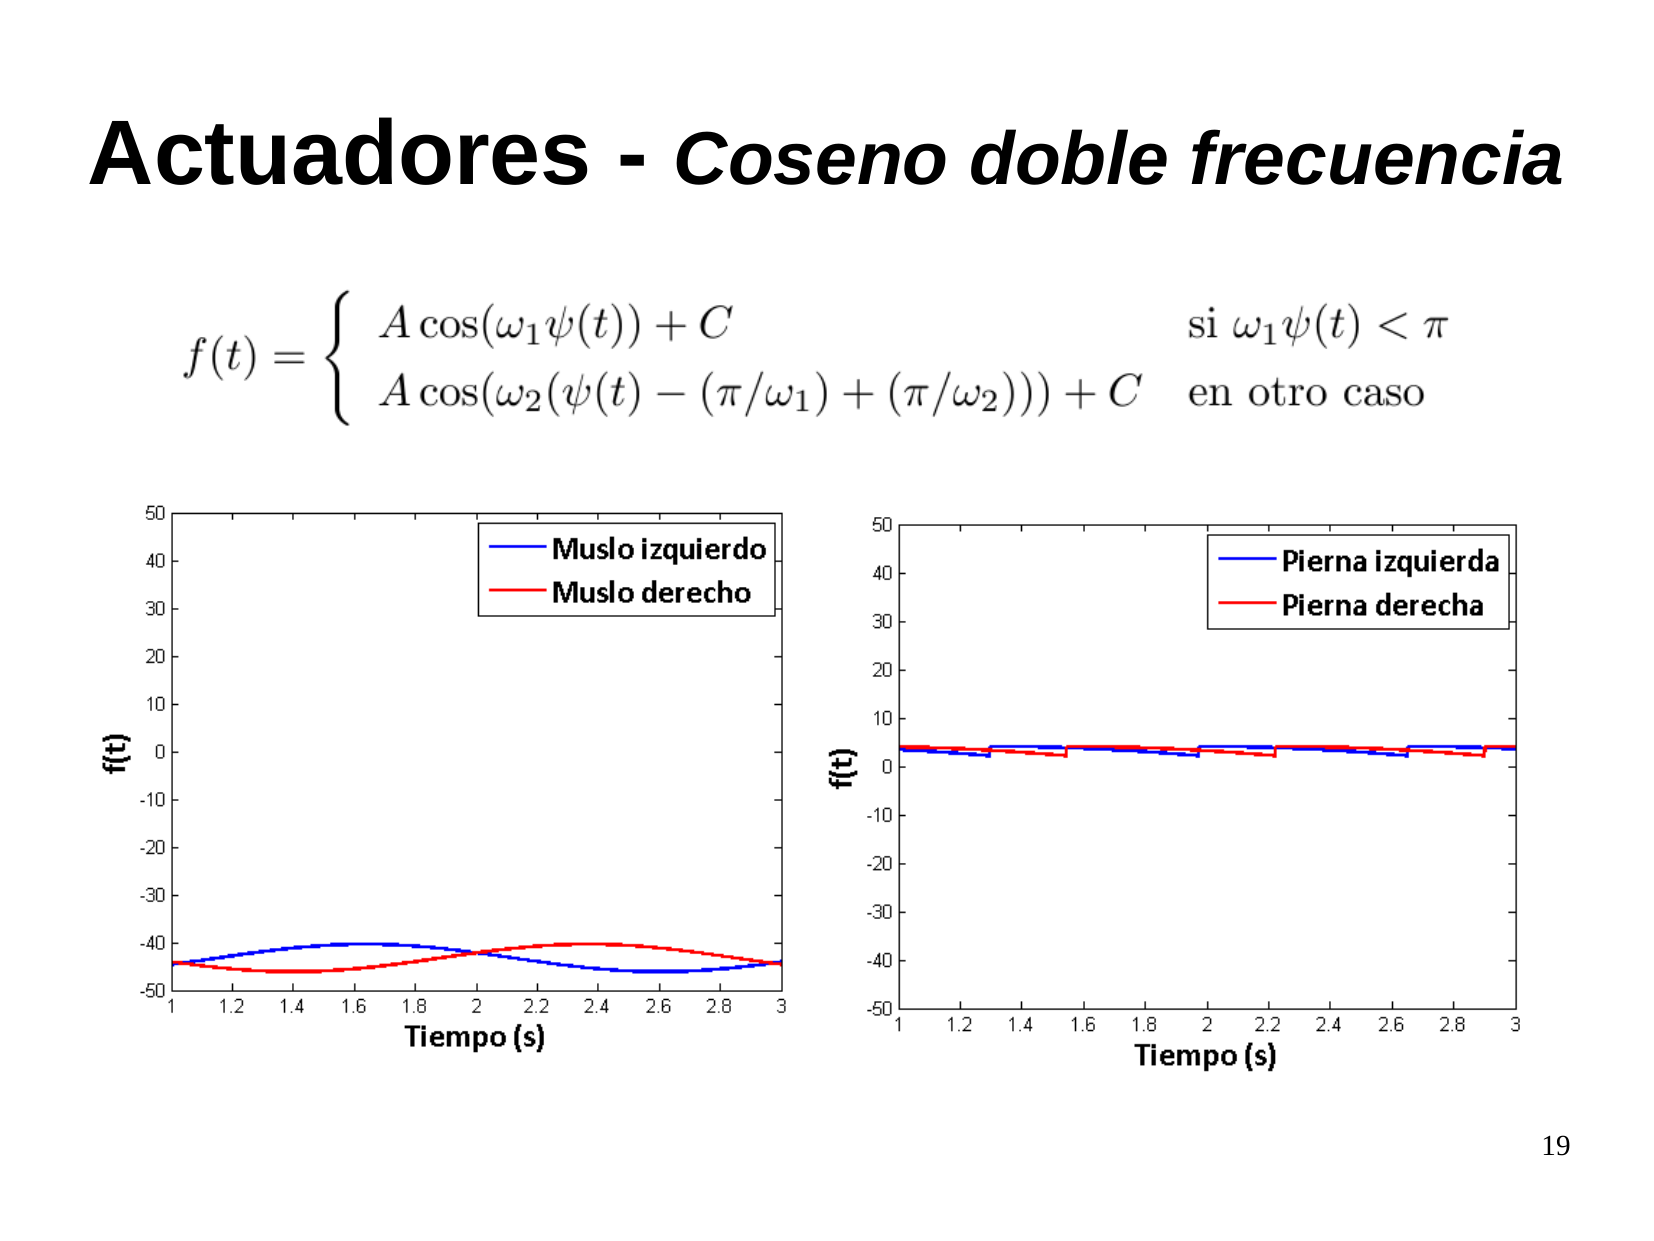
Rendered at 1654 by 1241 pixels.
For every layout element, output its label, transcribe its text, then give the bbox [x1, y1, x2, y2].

title Actuadores - Coseno doble frecuencia [82, 49, 1571, 257]
picture [69, 239, 1591, 1077]
